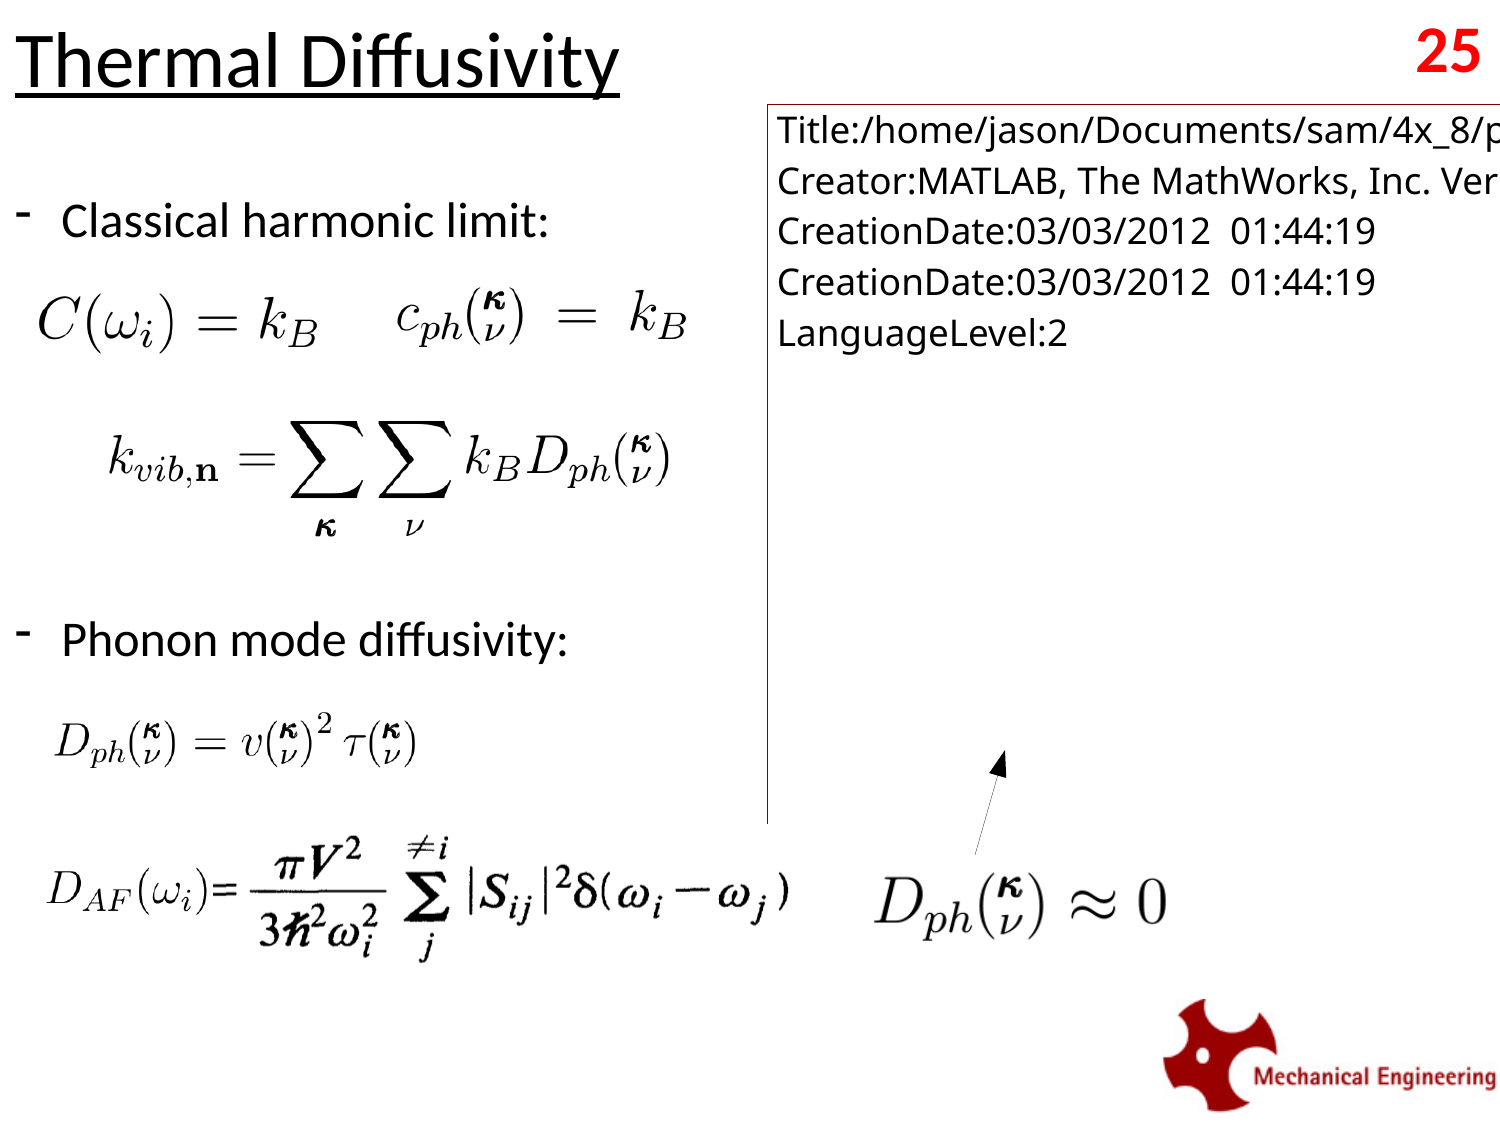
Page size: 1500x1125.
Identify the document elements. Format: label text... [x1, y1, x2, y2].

picture [1162, 999, 1497, 1113]
text_box Phonon mode diffusivity: [0, 599, 870, 675]
picture [75, 404, 676, 560]
picture [45, 697, 421, 796]
text_box 25 [1400, 0, 1499, 93]
picture [45, 101, 1500, 968]
text_box Classical harmonic limit: [0, 179, 870, 255]
title Thermal Diffusivity [0, 0, 1365, 150]
picture [870, 866, 1171, 946]
picture [390, 277, 691, 361]
picture [30, 284, 331, 361]
